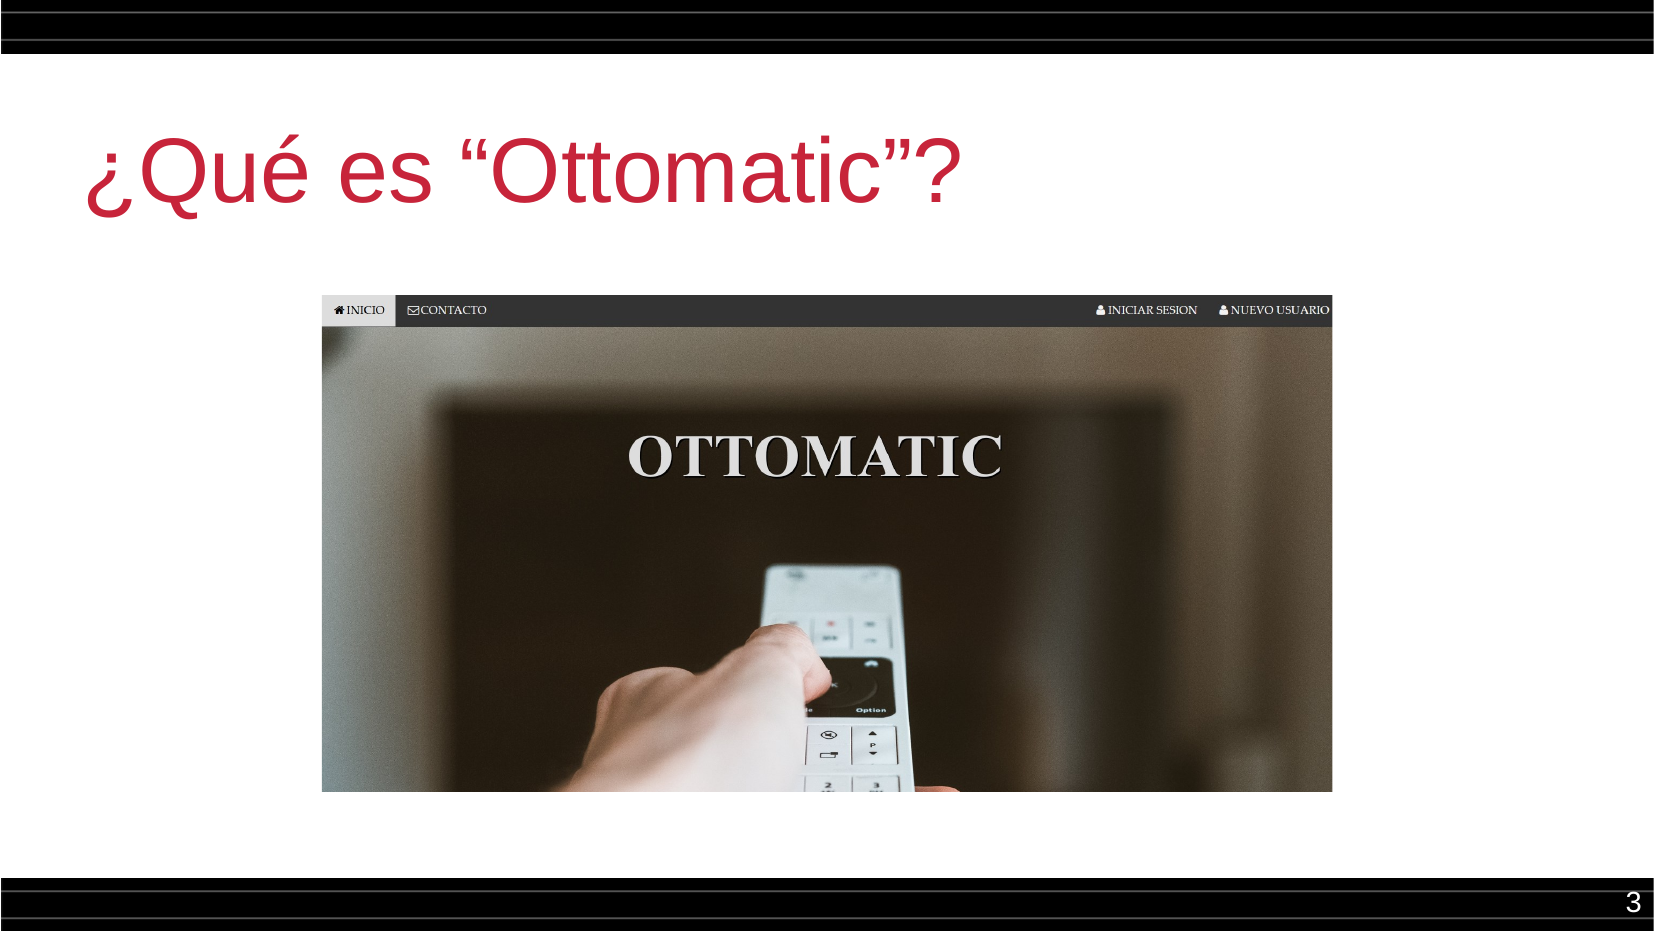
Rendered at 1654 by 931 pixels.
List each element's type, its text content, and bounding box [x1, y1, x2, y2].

picture [1, 878, 1654, 931]
title ¿Qué es “Ottomatic”? [82, 92, 1571, 249]
picture [1, 0, 1654, 54]
picture [321, 295, 1333, 792]
